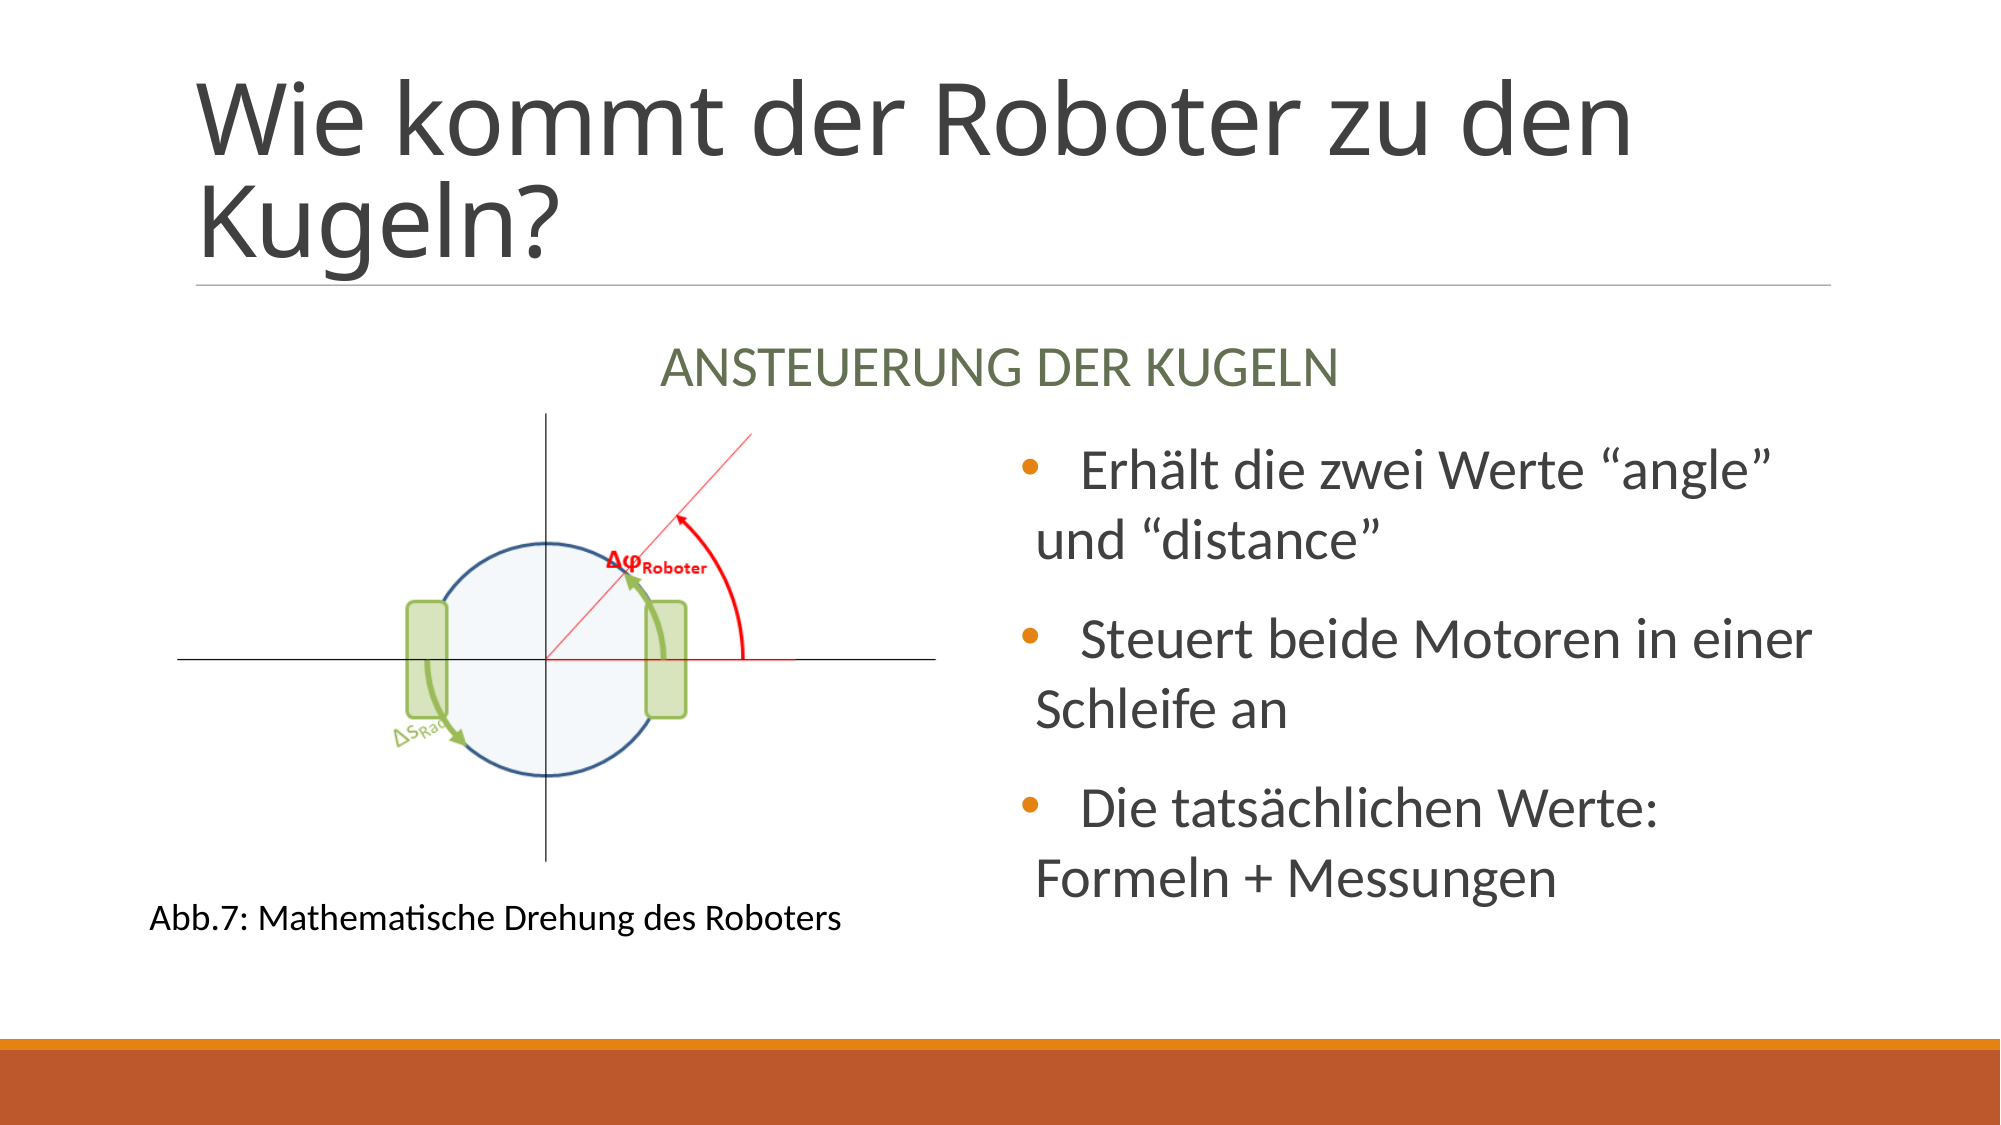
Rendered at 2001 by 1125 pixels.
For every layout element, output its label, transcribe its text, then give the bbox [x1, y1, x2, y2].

text_box Abb.7: Mathematische Drehung des Roboters [134, 885, 1004, 946]
list Erhält die zwei Werte “angle” und “distance” Steuert beide Motoren in einer Schleife an Die tatsächlichen Werte: Formeln + Messungen [1020, 423, 1830, 978]
picture [177, 413, 937, 863]
list AnsTeuerung der Kugeln [174, 302, 1826, 424]
title Wie kommt der Roboter zu den Kugeln? [180, 47, 1830, 285]
